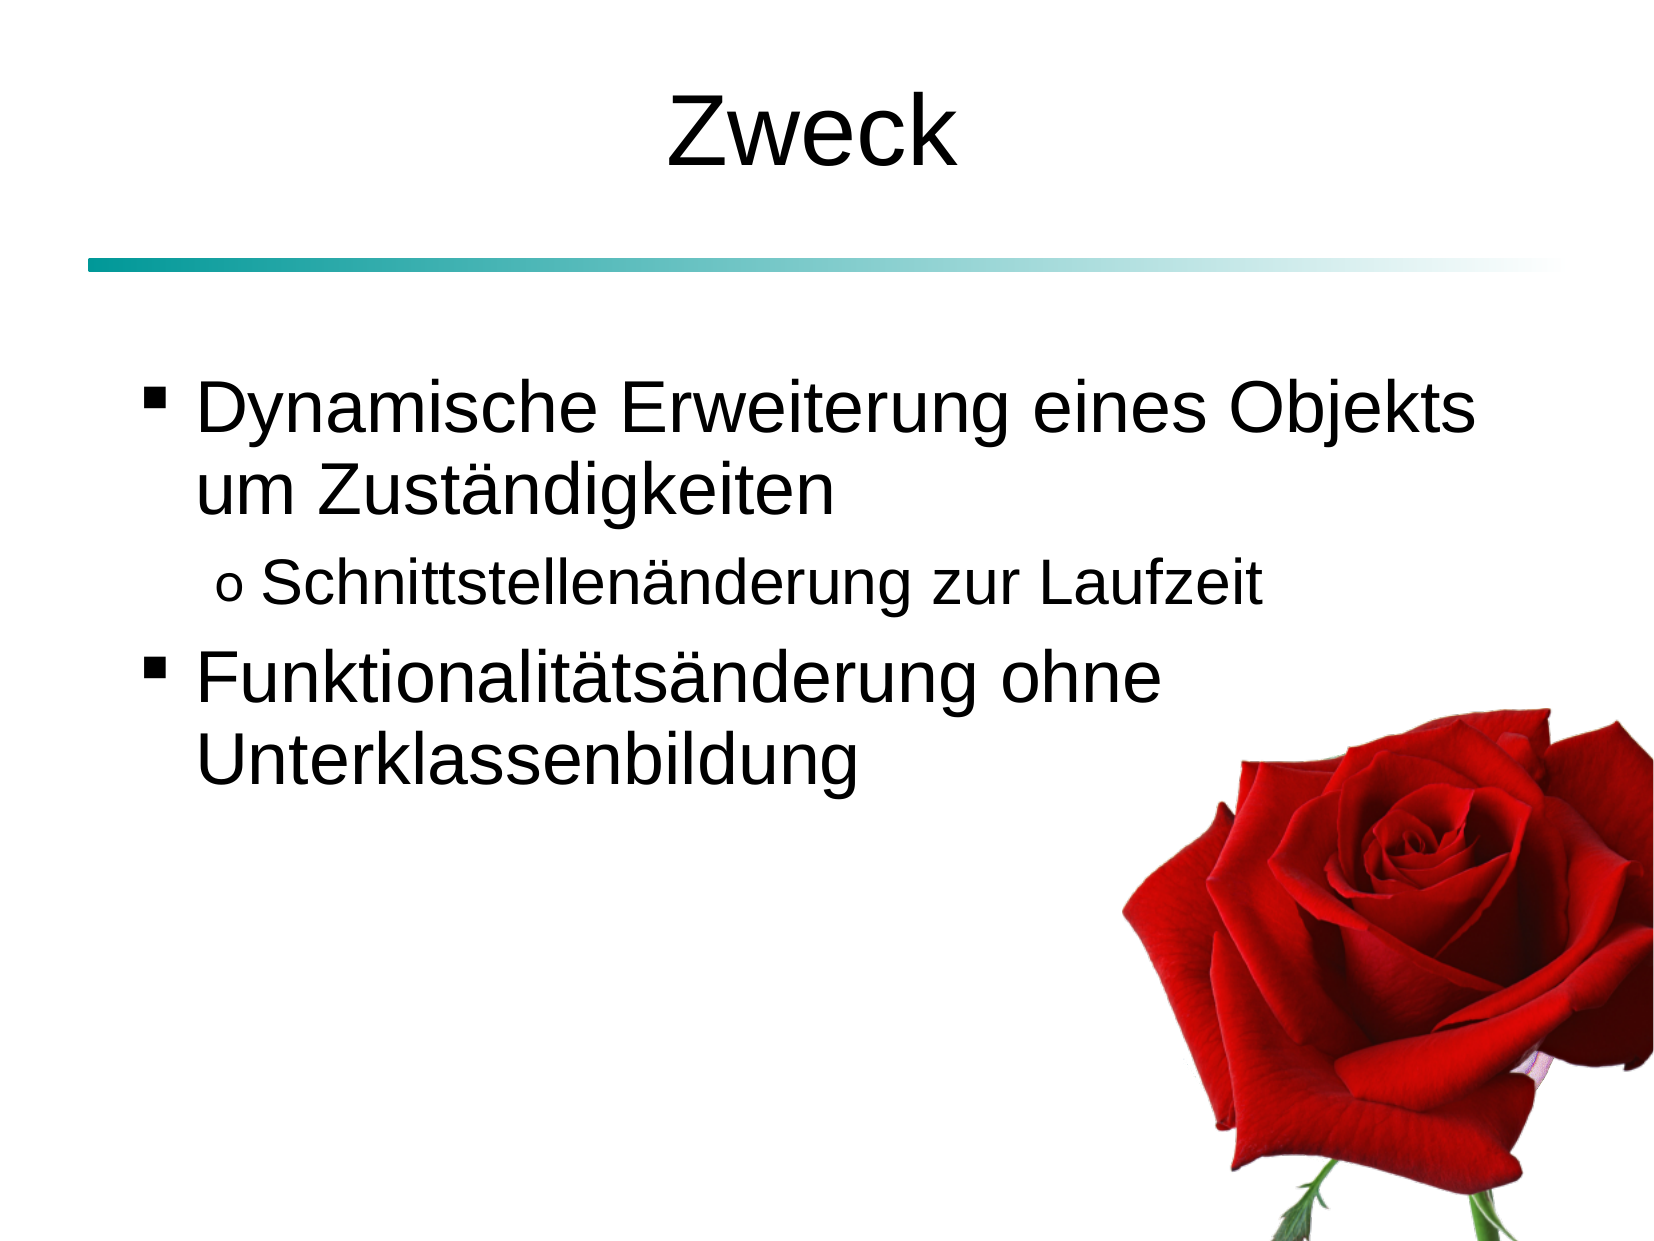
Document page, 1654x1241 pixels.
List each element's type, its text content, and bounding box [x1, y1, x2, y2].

title Zweck [88, 0, 1536, 266]
picture [1122, 708, 1654, 1241]
list Dynamische Erweiterung eines Objekts um Zuständigkeiten Schnittstellenänderung zur Laufzeit Funktionalitätsänderung ohne Unterklassenbildung [124, 358, 1530, 1158]
